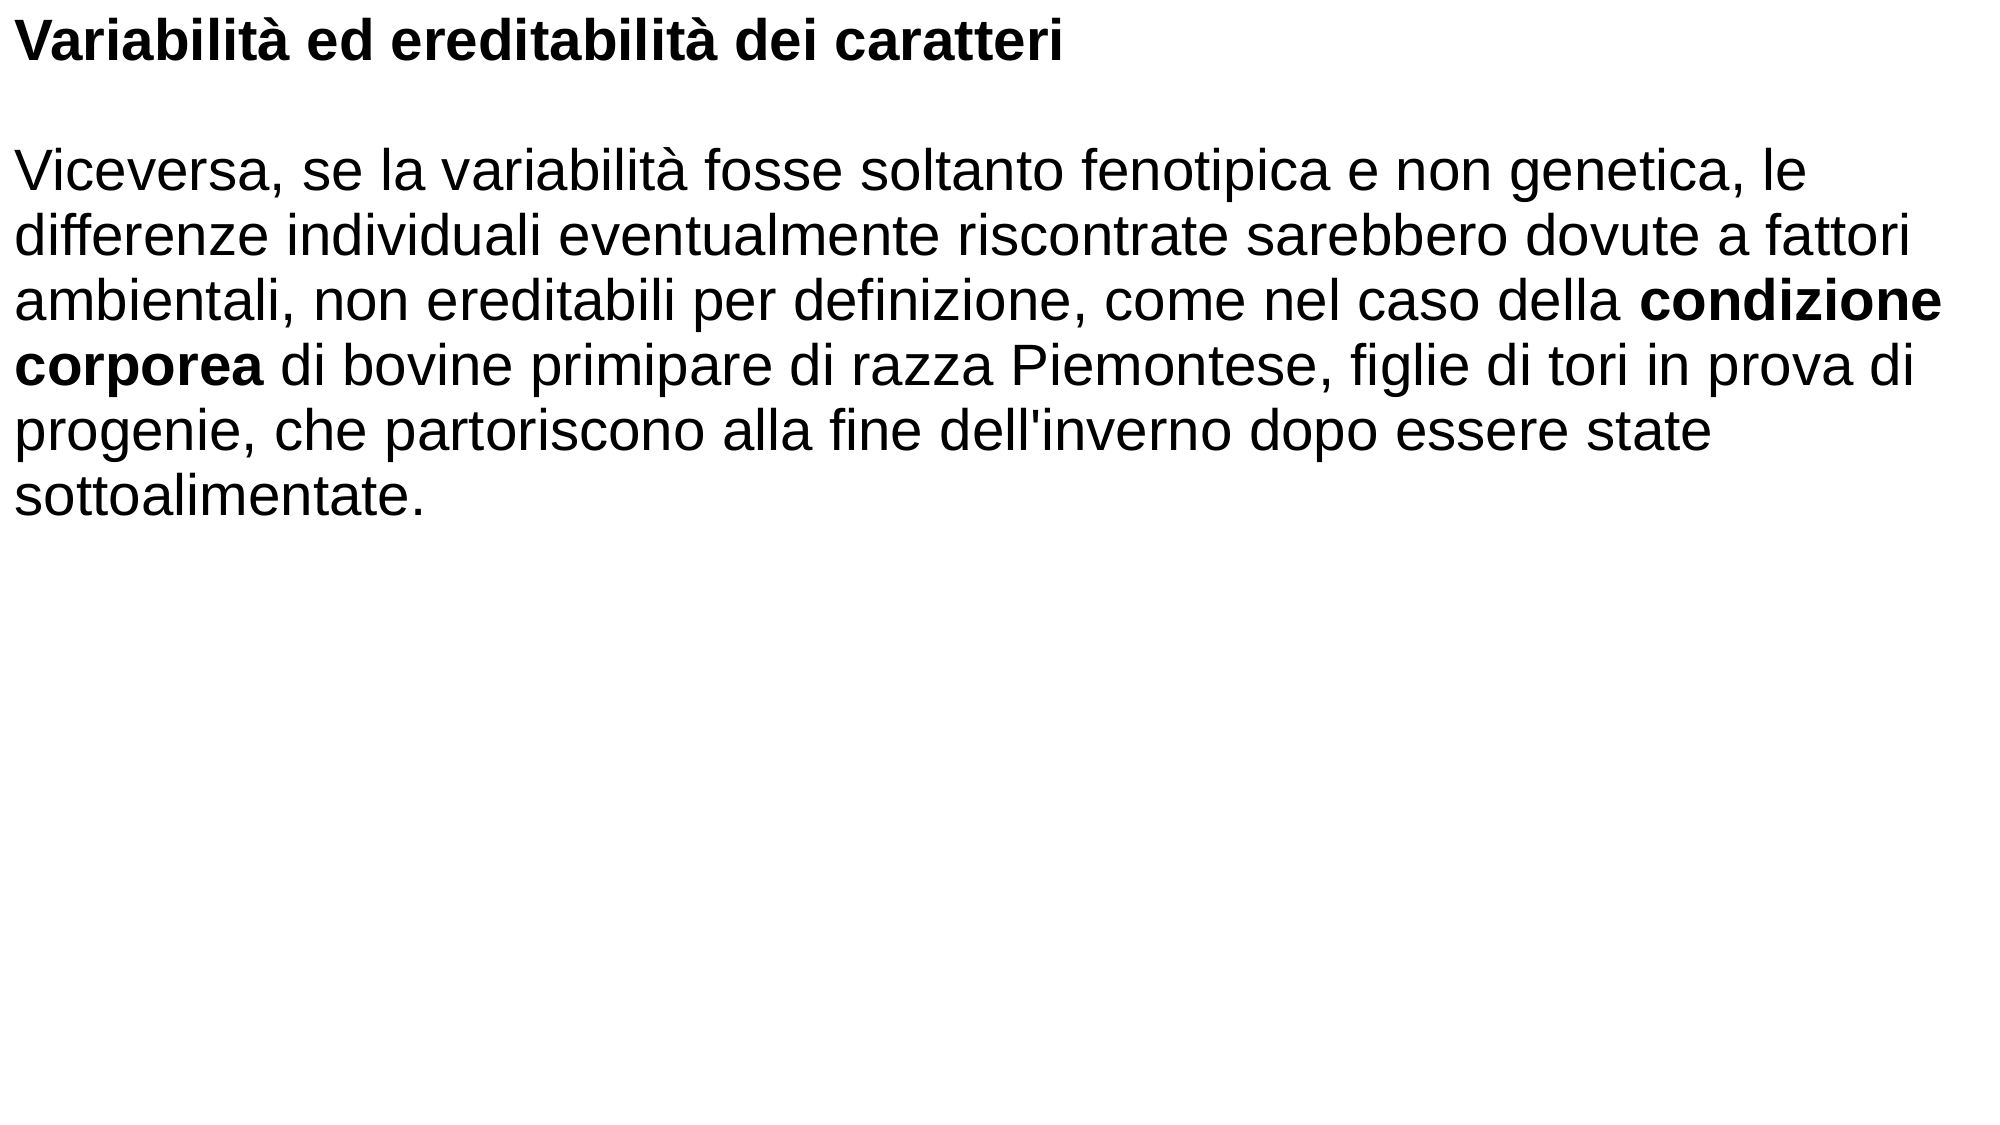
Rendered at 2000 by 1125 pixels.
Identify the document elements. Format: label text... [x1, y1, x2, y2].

text_box Variabilità ed ereditabilità dei caratteri Viceversa, se la variabilità fosse soltanto fenotipica e non genetica, le differenze individuali eventualmente riscontrate sarebbero dovute a fattori ambientali, non ereditabili per definizione, come nel caso della condizione corporea di bovine primipare di razza Piemontese, figlie di tori in prova di progenie, che partoriscono alla fine dell'inverno dopo essere state sottoalimentate. [0, 0, 2000, 535]
